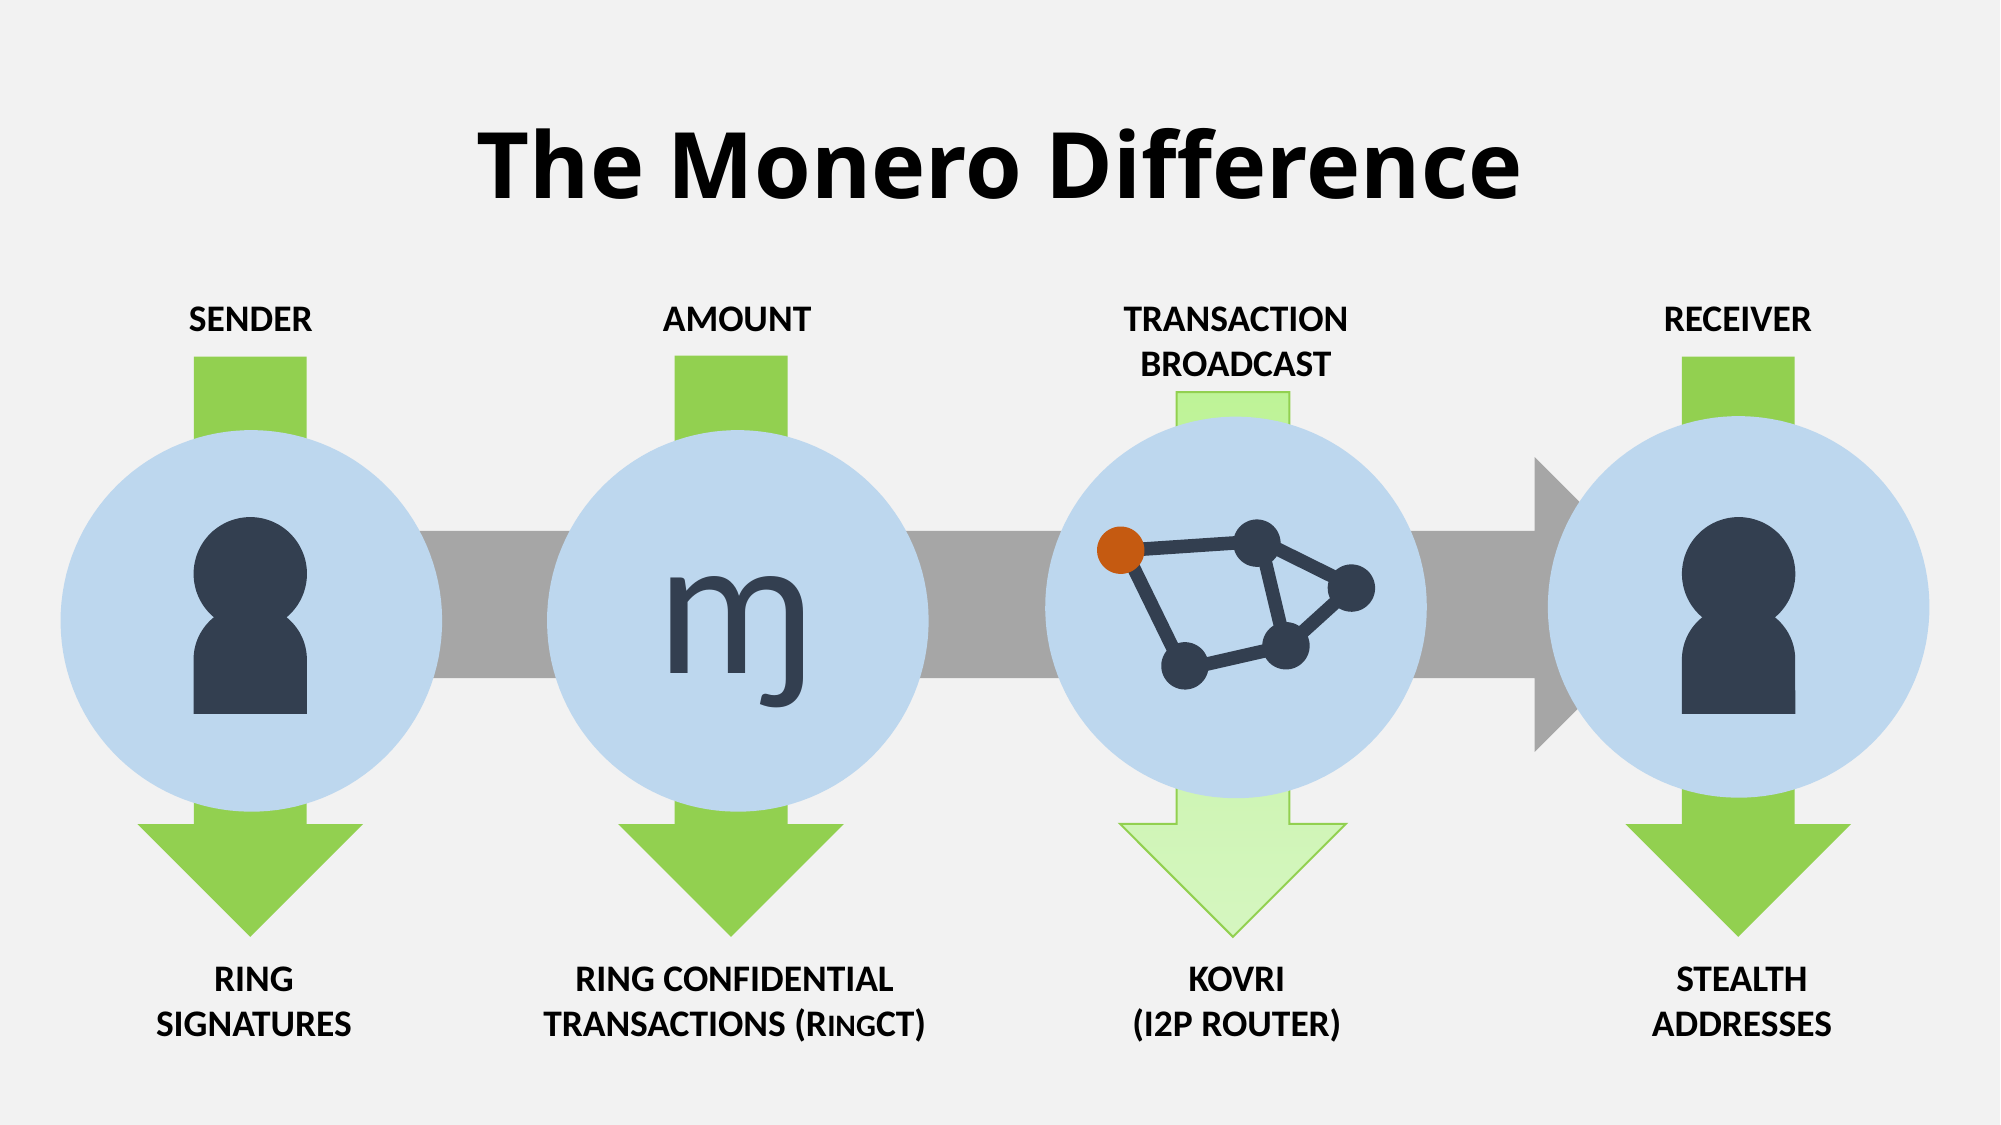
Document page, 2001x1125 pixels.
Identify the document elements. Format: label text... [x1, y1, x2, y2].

text_box ɱ [641, 465, 833, 724]
text_box [60, 355, 1930, 937]
text_box AMOUNT [647, 286, 828, 347]
text_box SENDER [173, 286, 330, 348]
text_box RECEIVER [1648, 286, 1829, 348]
text_box STEALTH ADDRESSES [1636, 946, 1849, 1053]
text_box RING SIGNATURES [140, 946, 369, 1053]
text_box TRANSACTION BROADCAST [1107, 286, 1365, 393]
text_box KOVRI (I2P ROUTER) [1116, 946, 1358, 1053]
text_box RING CONFIDENTIAL TRANSACTIONS (RINGCT) [526, 946, 944, 1053]
title The Monero Difference [137, 59, 1863, 278]
